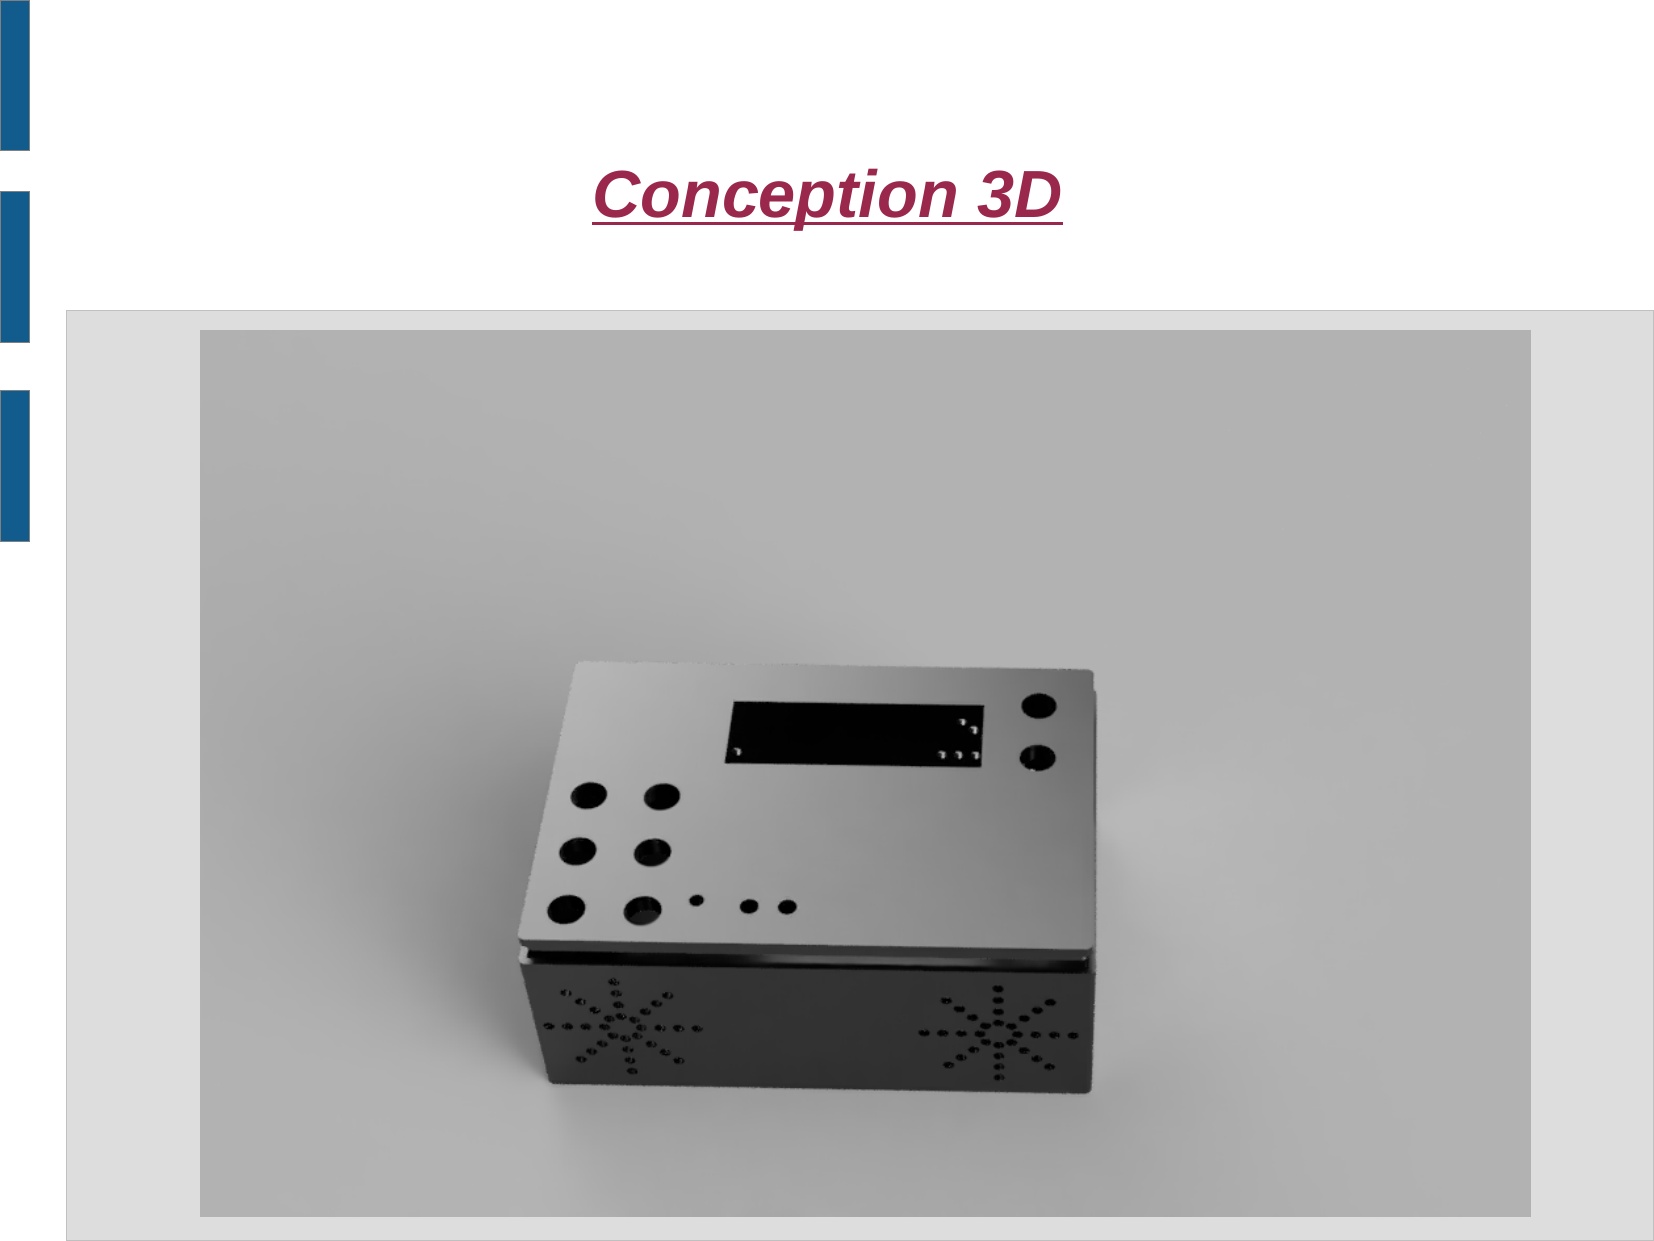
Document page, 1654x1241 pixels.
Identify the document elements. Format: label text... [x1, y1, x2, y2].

picture [200, 330, 1531, 1217]
title Conception 3D [121, 91, 1534, 299]
